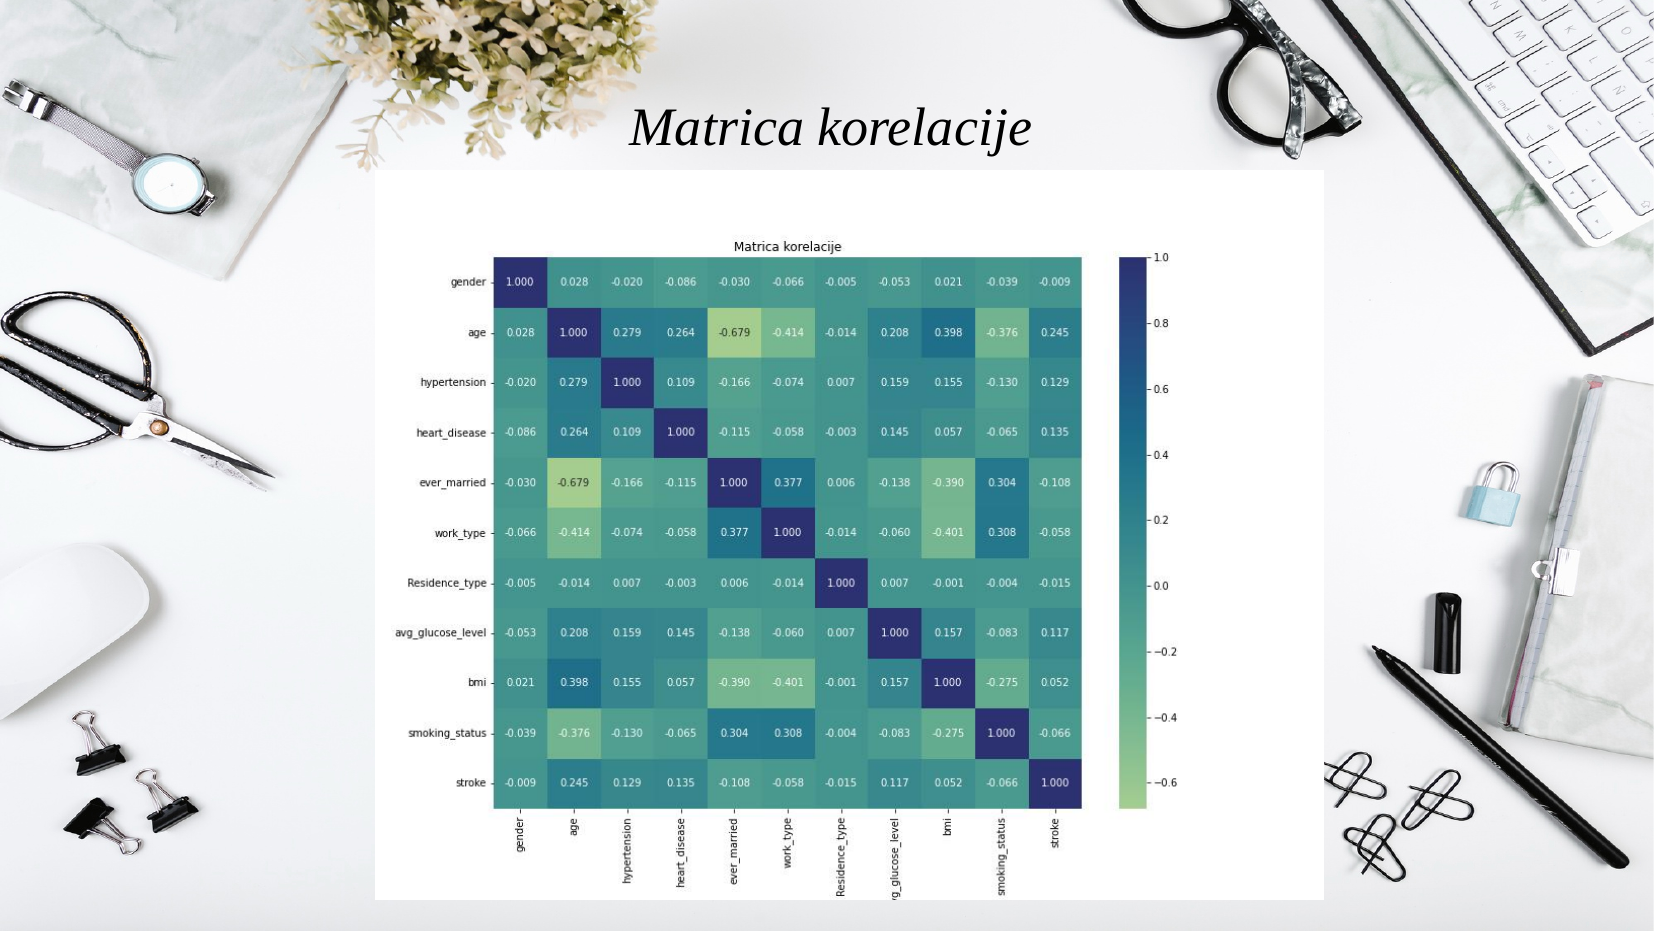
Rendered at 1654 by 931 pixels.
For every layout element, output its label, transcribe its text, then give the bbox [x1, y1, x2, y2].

text_box Matrica korelacije [615, 90, 1156, 165]
picture [0, 0, 1654, 931]
